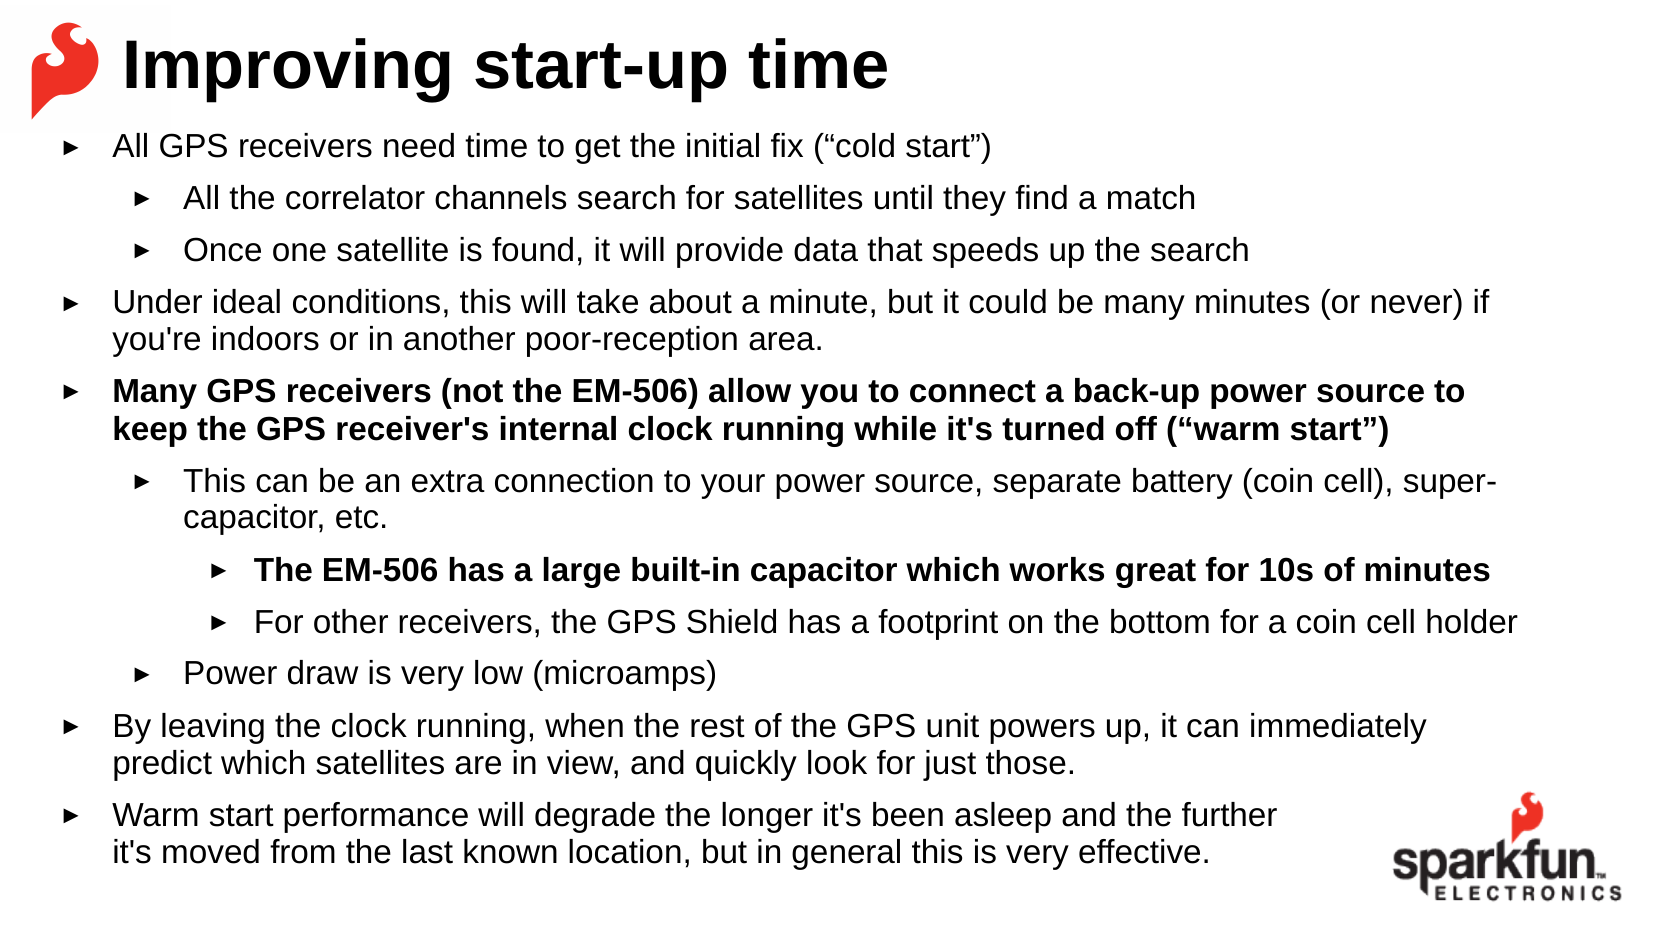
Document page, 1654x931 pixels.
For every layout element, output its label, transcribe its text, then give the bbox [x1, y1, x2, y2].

picture [1363, 749, 1651, 926]
picture [0, 5, 171, 133]
list All GPS receivers need time to get the initial fix (“cold start”) All the correlator channels search for satellites until they find a match Once one satellite is found, it will provide data that speeds up the search Under ideal conditions, this will take about a minute, but it could be many minutes (or never) if you're indoors or in another poor-reception area. Many GPS receivers (not the EM-506) allow you to connect a back-up power source to keep the GPS receiver's internal clock running while it's turned off (“warm start”) This can be an extra connection to your power source, separate battery (coin cell), super-capacitor, etc. The EM-506 has a large built-in capacitor which works great for 10s of minutes For other receivers, the GPS Shield has a footprint on the bottom for a coin cell holder Power draw is very low (microamps) By leaving the clock running, when the rest of the GPS unit powers up, it can immediately predict which satellites are in view, and quickly look for just those. Warm start performance will degrade the longer it's been asleep and the further it's moved from the last known location, but in general this is very effective. [41, 127, 1530, 878]
title Improving start-up time [122, 26, 1546, 104]
